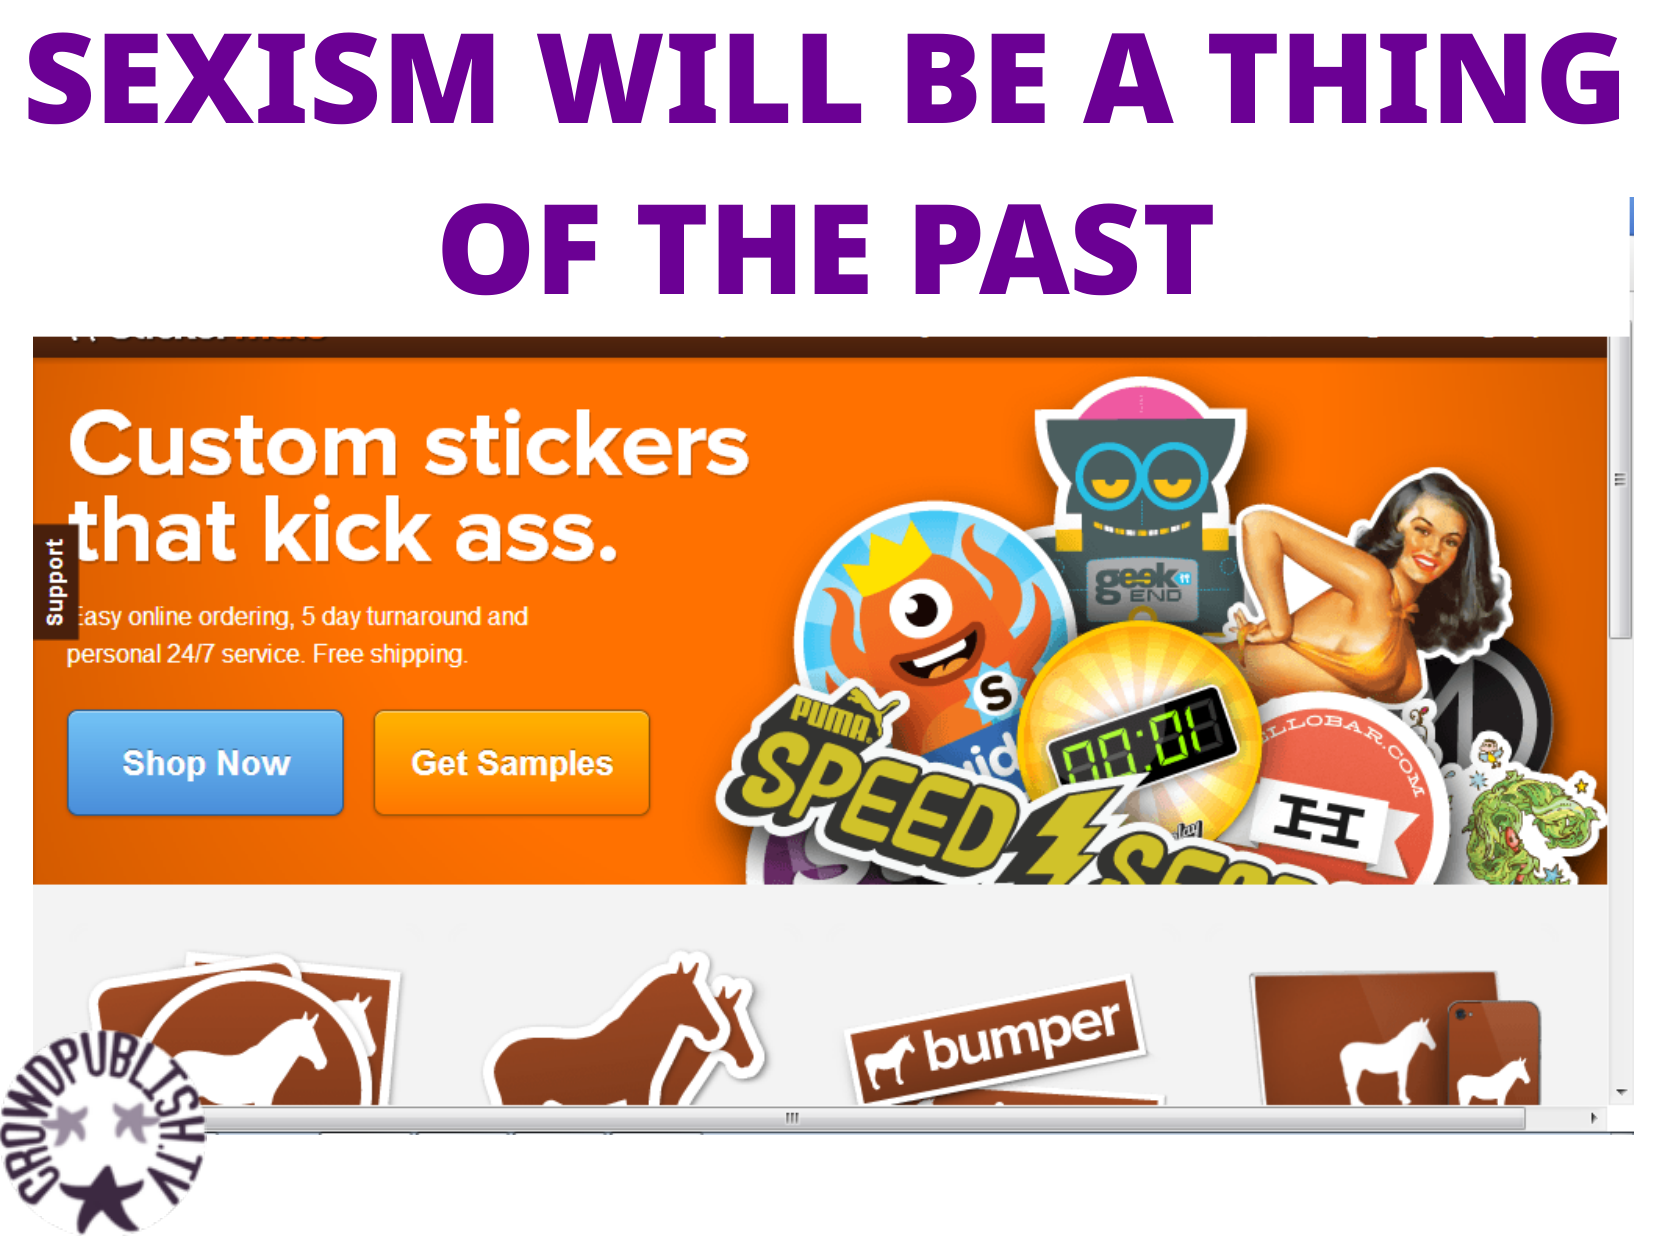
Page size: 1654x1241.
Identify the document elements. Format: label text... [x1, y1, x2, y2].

picture [0, 197, 1634, 1238]
text_box SEXISM WILL BE A THING OF THE PAST [23, 0, 1630, 337]
